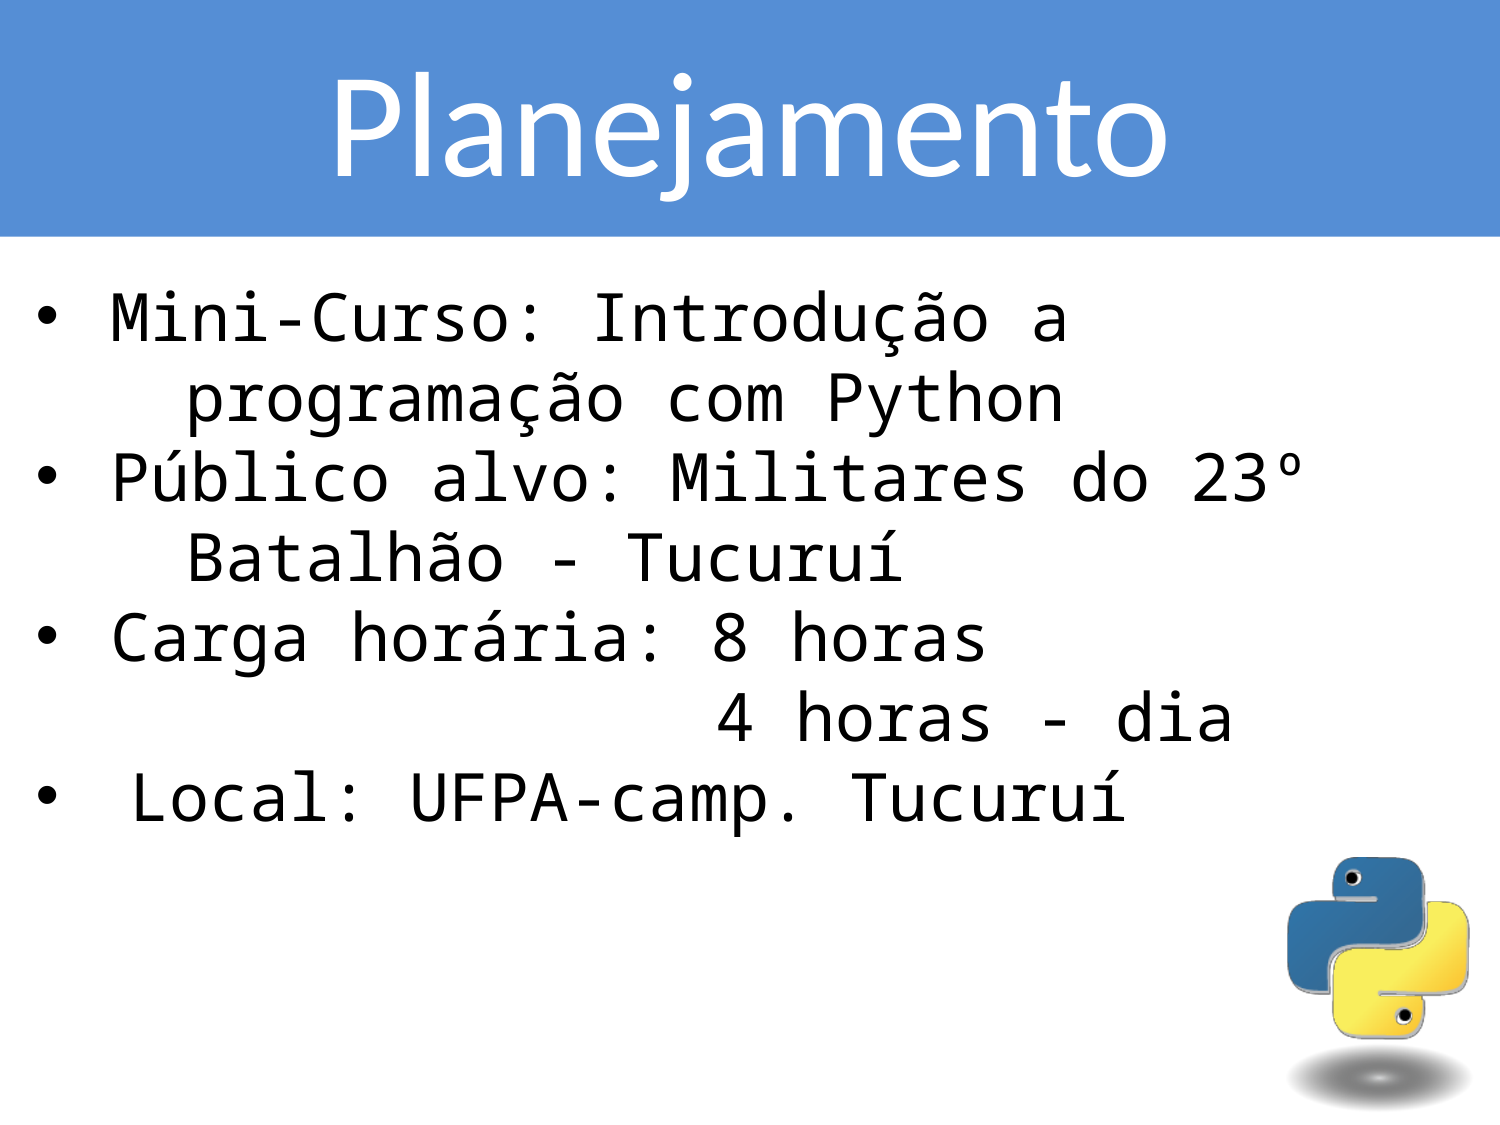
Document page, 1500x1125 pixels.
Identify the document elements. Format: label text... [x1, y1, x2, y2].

picture [1285, 857, 1500, 1114]
text_box Mini-Curso: Introdução a programação com Python Público alvo: Militares do 23º Batalhão - Tucuruí Carga horária: 8 horas 4 horas - dia Local: UFPA-camp. Tucuruí [21, 267, 1479, 842]
text_box Planejamento [0, 0, 1500, 237]
